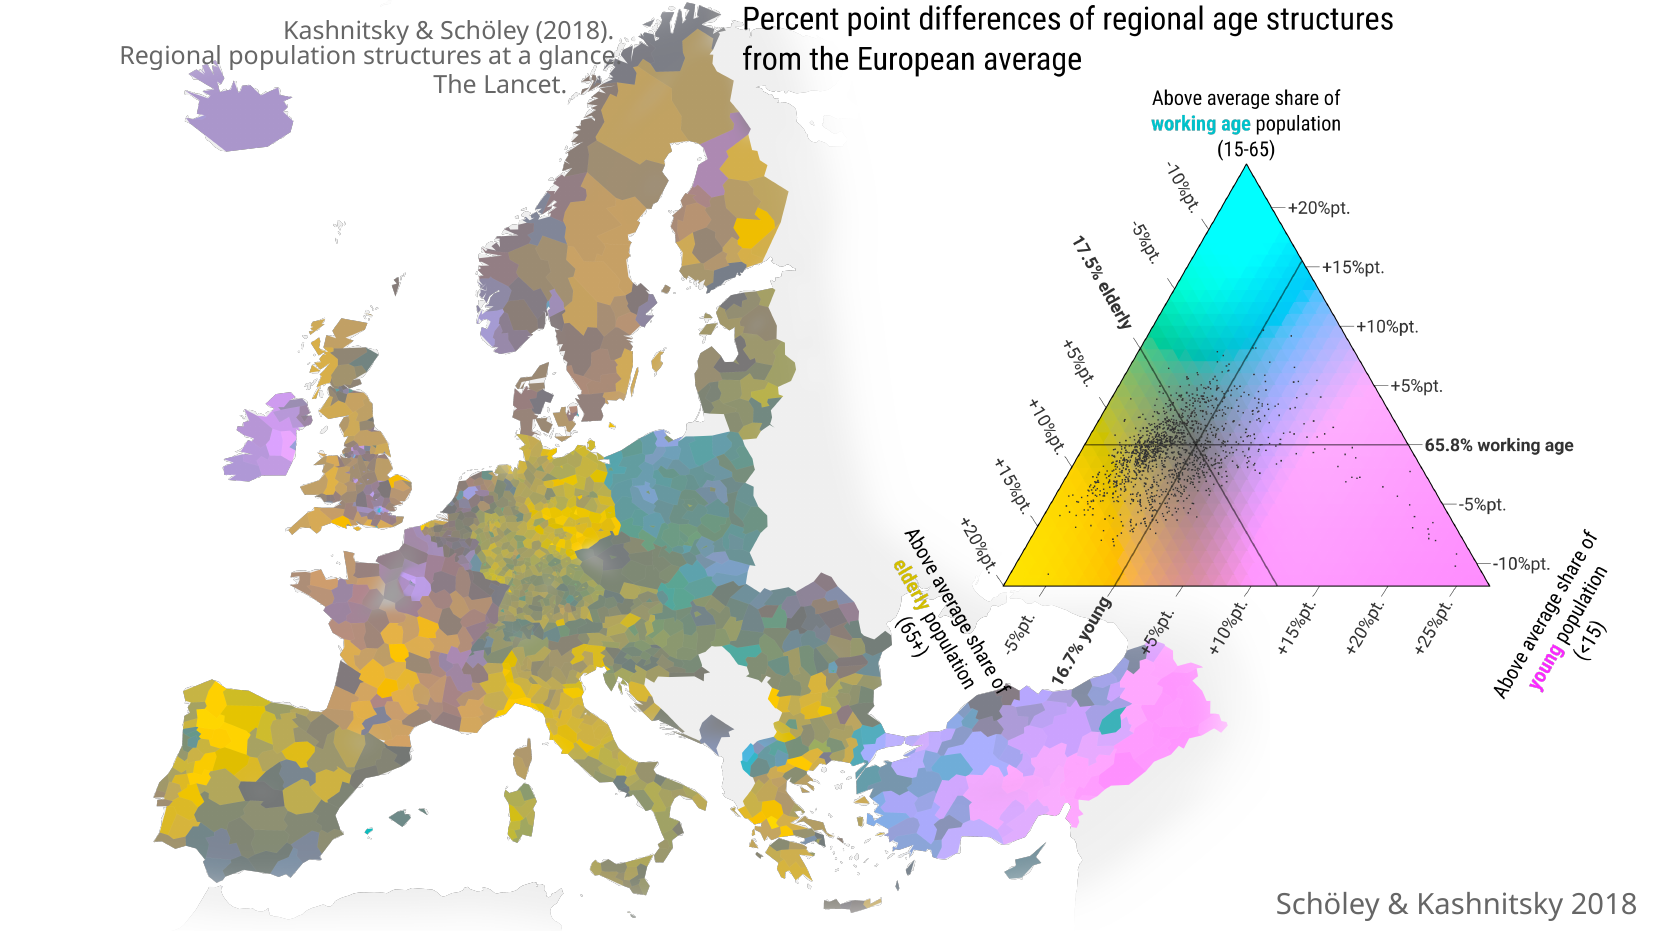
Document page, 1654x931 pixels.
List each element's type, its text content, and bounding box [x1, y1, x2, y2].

text_box The Lancet. [418, 59, 579, 108]
picture [147, 0, 1609, 931]
text_box Kashnitsky & Schöley (2018). [44, 5, 630, 211]
text_box Schöley & Kashnitsky 2018 [1157, 875, 1653, 930]
text_box Regional population structures at a glance. [98, 30, 608, 78]
